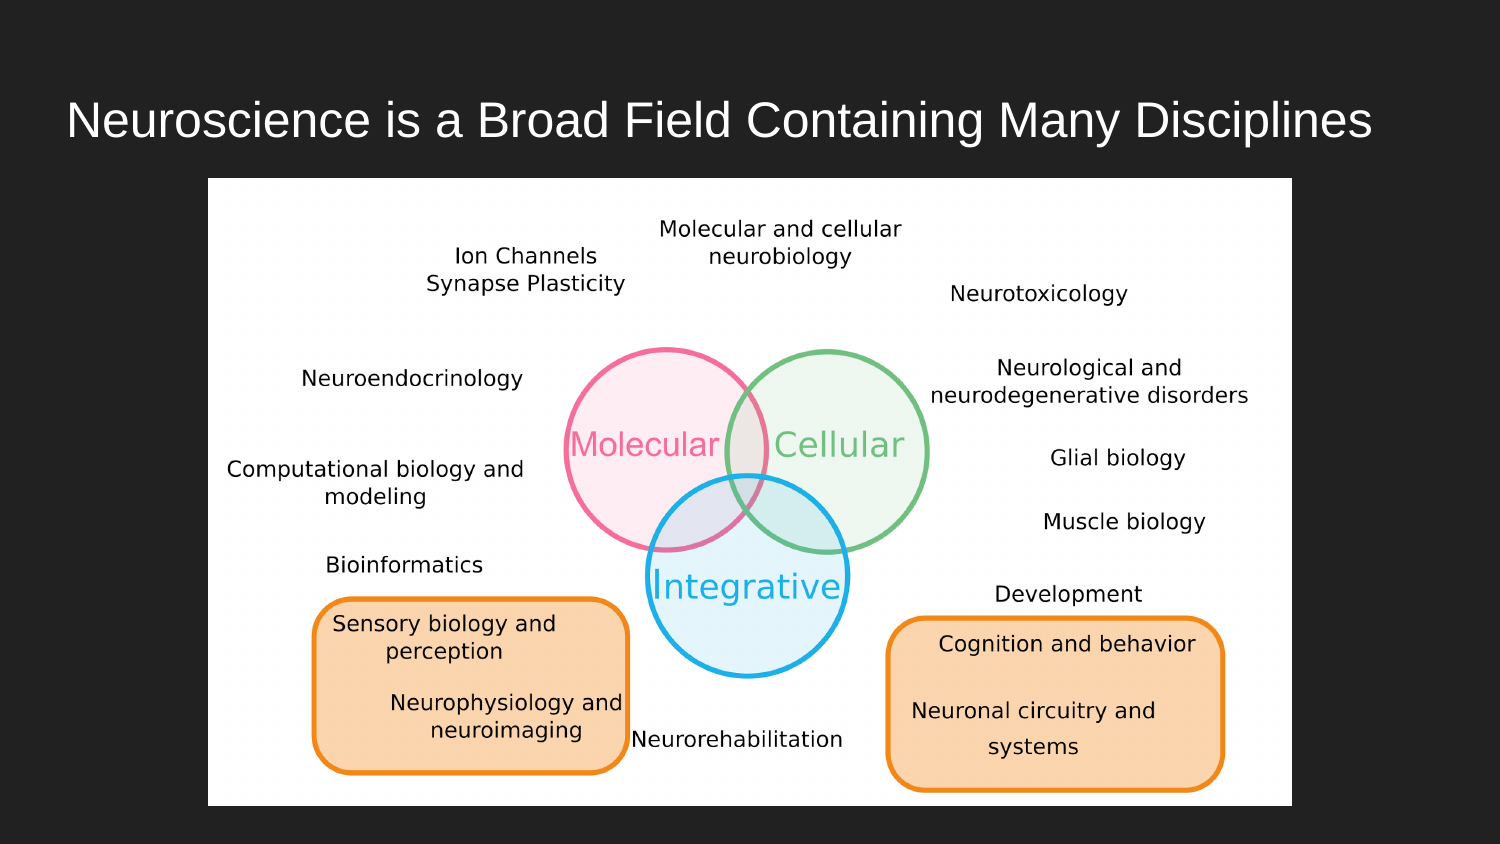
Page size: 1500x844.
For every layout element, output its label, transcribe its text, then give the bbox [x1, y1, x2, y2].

picture [208, 178, 1292, 806]
title Neuroscience is a Broad Field Containing Many Disciplines [51, 72, 1449, 167]
